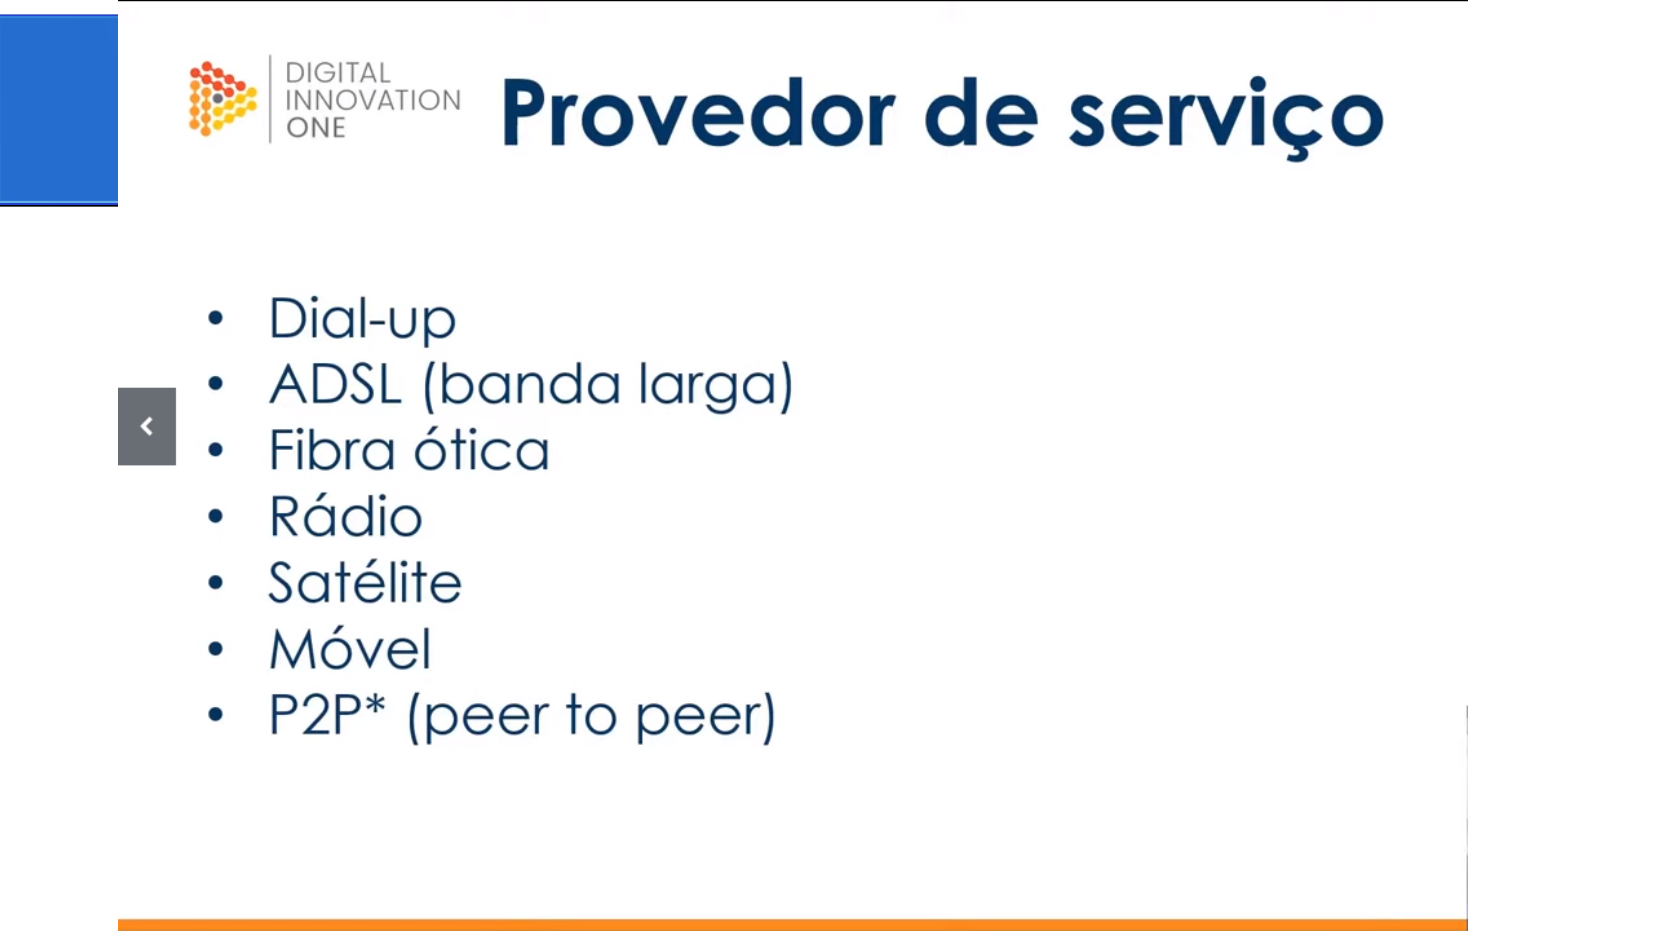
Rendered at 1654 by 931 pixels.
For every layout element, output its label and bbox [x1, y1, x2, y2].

picture [118, 0, 1468, 931]
